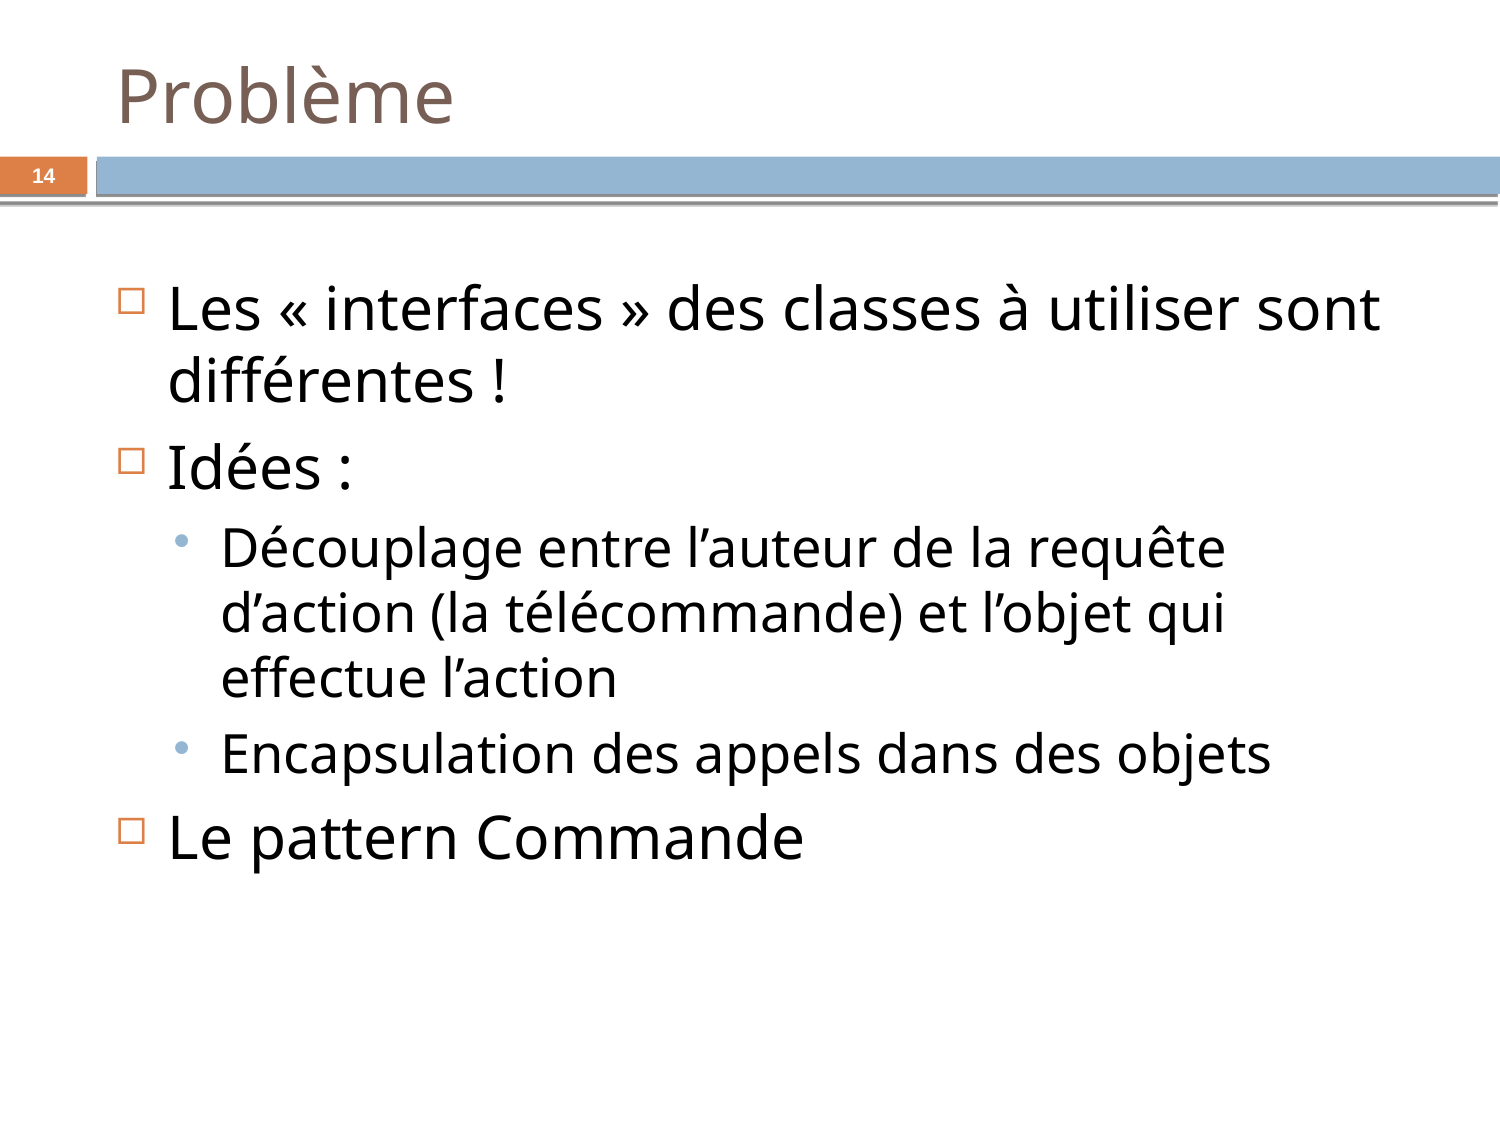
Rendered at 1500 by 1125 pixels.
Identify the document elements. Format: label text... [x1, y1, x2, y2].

slide_number <numéro> [0, 155, 88, 196]
title Problème [100, 37, 1438, 149]
list Les « interfaces » des classes à utiliser sont différentes ! Idées : Découplage entre l’auteur de la requête d’action (la télécommande) et l’objet qui effectue l’action Encapsulation des appels dans des objets Le pattern Commande [100, 262, 1438, 1000]
